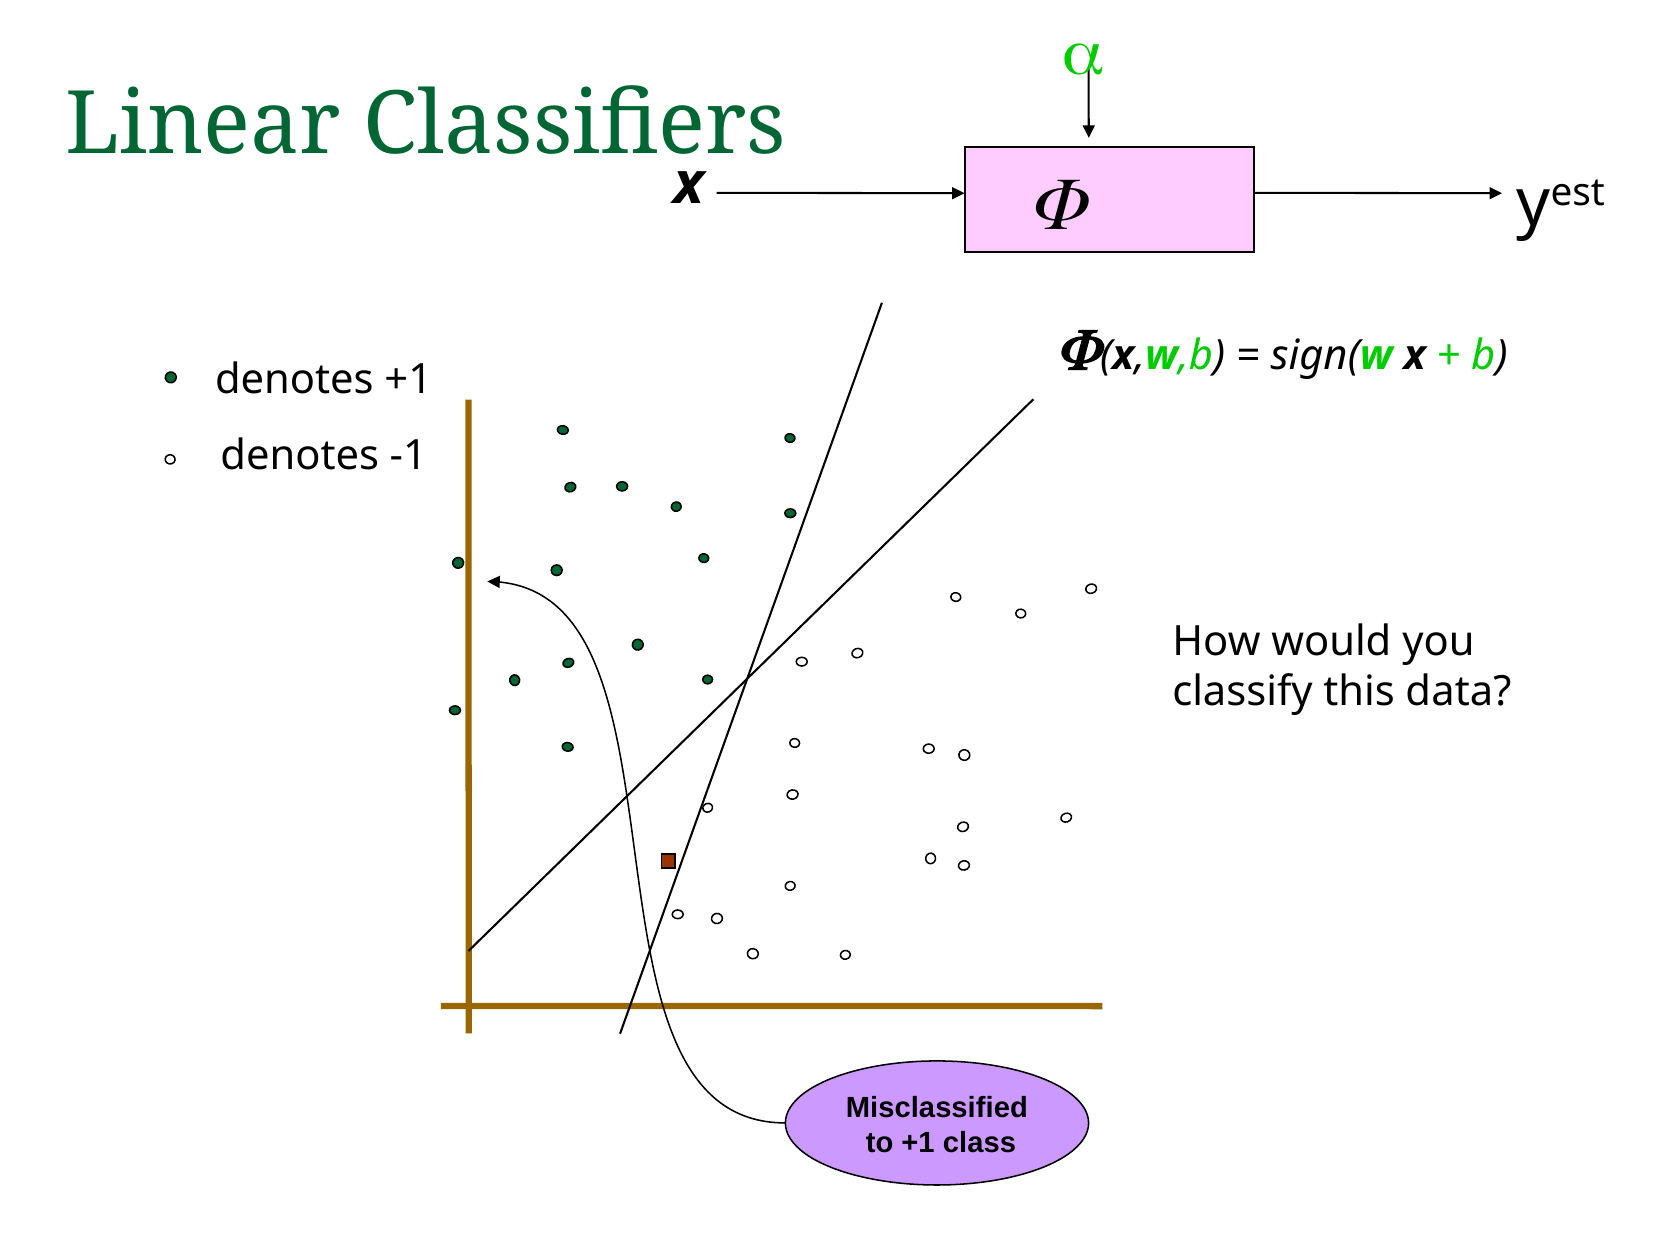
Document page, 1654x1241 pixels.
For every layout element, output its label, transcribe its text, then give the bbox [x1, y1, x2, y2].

text_box [1015, 609, 1026, 618]
text_box [840, 950, 851, 960]
text_box [698, 553, 709, 563]
text_box [958, 860, 970, 871]
text_box  [1047, 0, 1117, 96]
text_box denotes +1 denotes -1 [151, 344, 497, 486]
text_box [616, 481, 628, 491]
text_box [957, 822, 969, 832]
text_box [958, 749, 970, 761]
text_box [796, 657, 808, 667]
text_box [1061, 813, 1072, 823]
text_box [923, 744, 935, 754]
text_box [565, 482, 576, 492]
text_box x [633, 137, 745, 224]
text_box [165, 372, 177, 383]
text_box [165, 454, 176, 464]
text_box [562, 742, 574, 752]
text_box [852, 648, 863, 658]
text_box [563, 658, 574, 668]
text_box [661, 854, 676, 869]
text_box [672, 909, 684, 919]
text_box [784, 508, 796, 518]
text_box [449, 705, 461, 715]
text_box [950, 592, 961, 602]
text_box [1085, 584, 1097, 594]
text_box [703, 803, 713, 813]
text_box [787, 789, 799, 800]
text_box Linear Classifiers [27, 55, 869, 180]
text_box [711, 913, 723, 924]
text_box [671, 502, 682, 512]
text_box [785, 881, 796, 891]
text_box Misclassified to +1 class [785, 1060, 1089, 1186]
text_box F [964, 146, 1254, 253]
text_box [925, 853, 936, 864]
text_box yest [1501, 151, 1654, 247]
text_box F(x,w,b) = sign(w x + b) [992, 303, 1571, 389]
text_box How would you classify this data? [1157, 606, 1558, 722]
text_box [785, 433, 795, 443]
text_box [789, 738, 800, 748]
text_box [747, 948, 759, 959]
text_box [702, 675, 713, 684]
text_box [557, 425, 569, 435]
text_box [551, 564, 563, 576]
text_box [509, 674, 520, 686]
text_box [632, 639, 644, 651]
text_box [452, 557, 464, 569]
